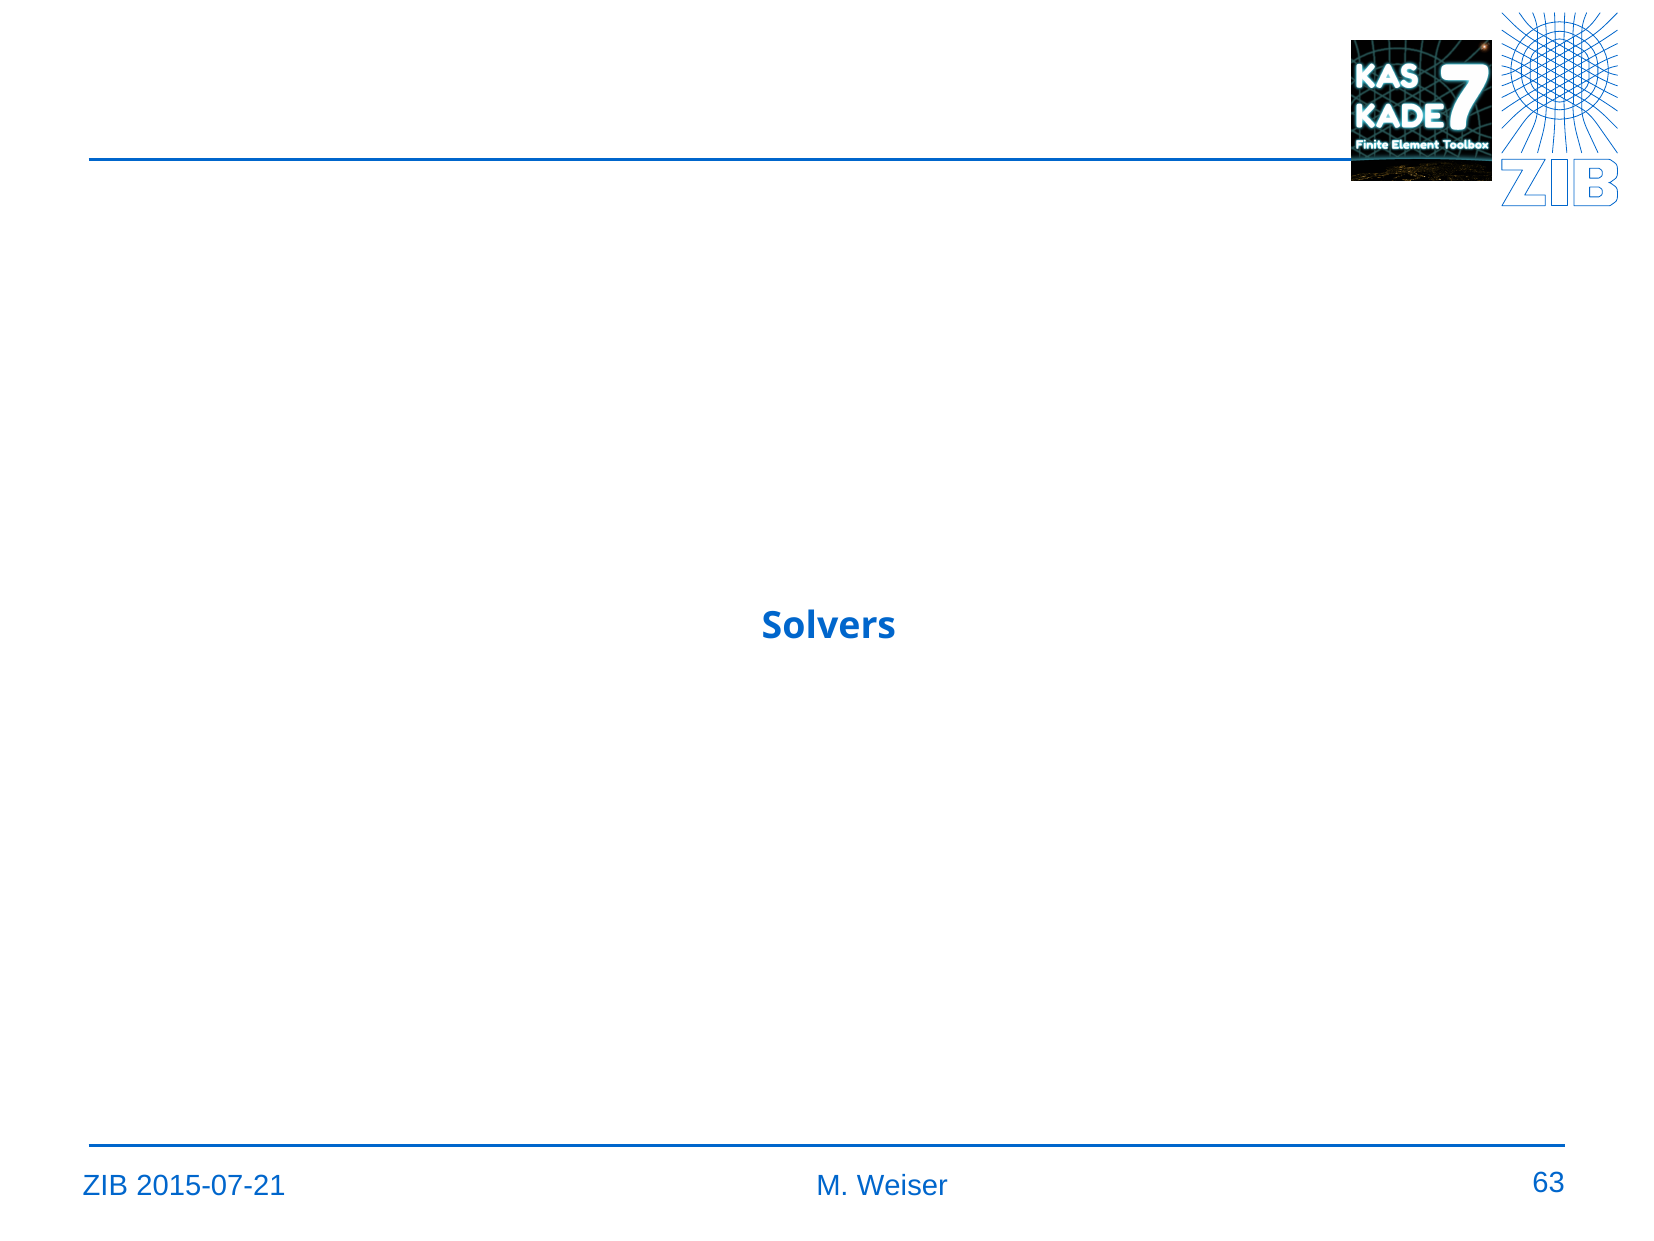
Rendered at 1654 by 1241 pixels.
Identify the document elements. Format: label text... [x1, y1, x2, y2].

picture [1351, 40, 1492, 181]
text_box Solvers [746, 590, 907, 650]
